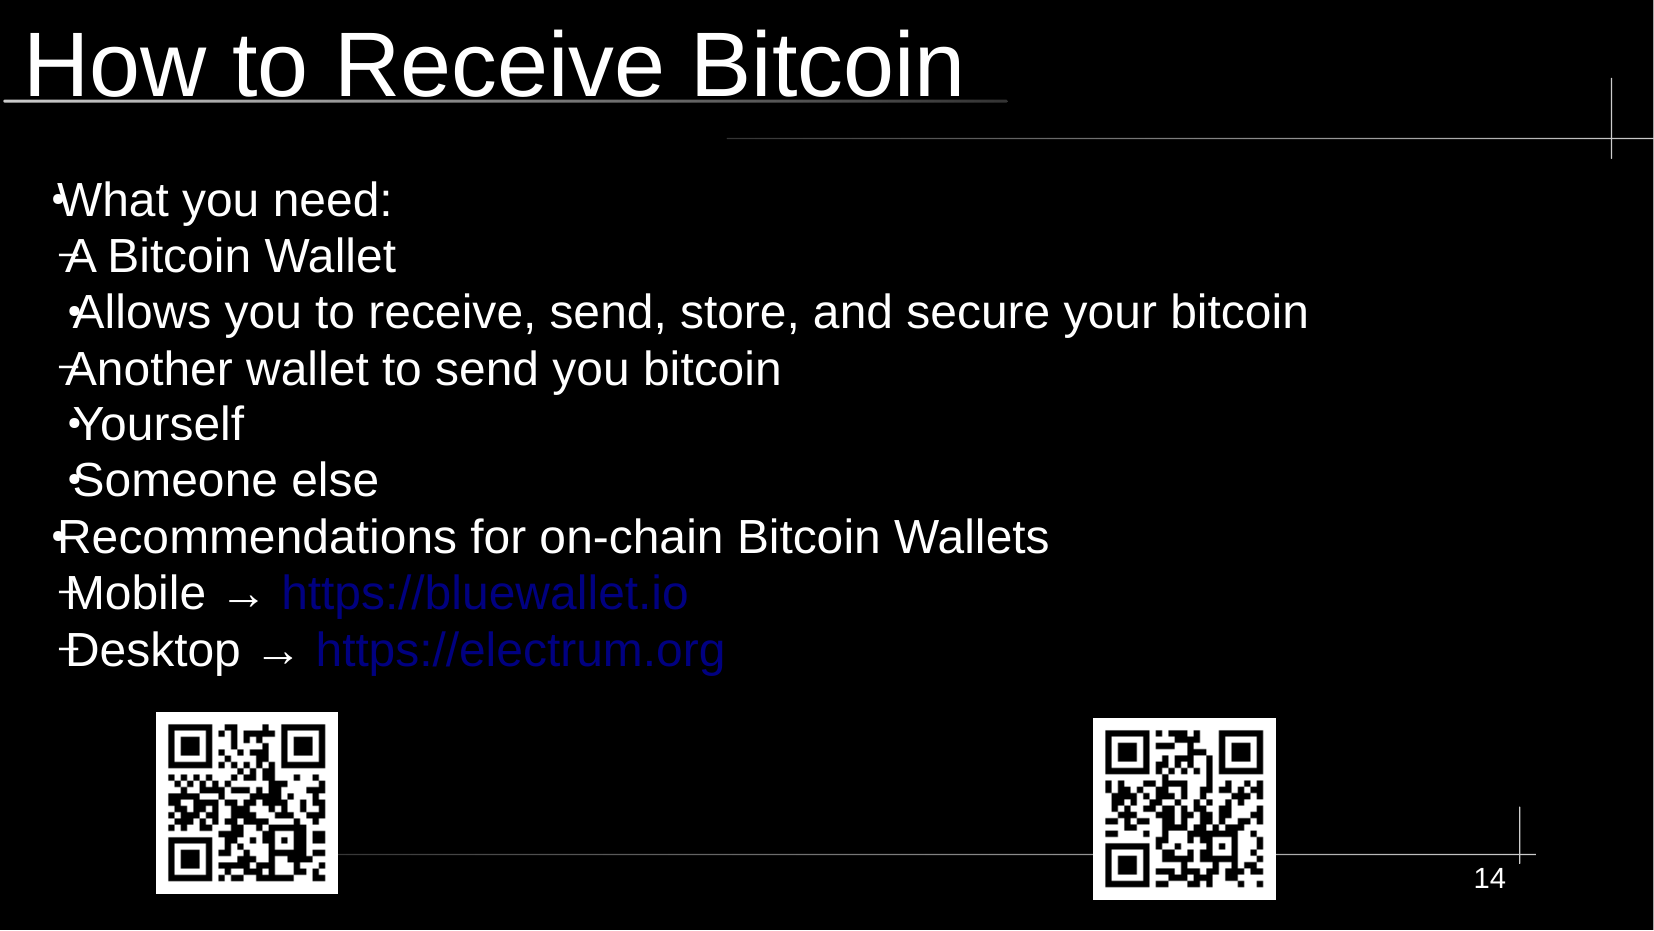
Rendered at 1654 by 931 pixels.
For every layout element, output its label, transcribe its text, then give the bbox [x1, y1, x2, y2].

picture [156, 712, 338, 894]
title How to Receive Bitcoin [23, 11, 1589, 119]
picture [1093, 718, 1276, 901]
list What you need: A Bitcoin Wallet Allows you to receive, send, store, and secure your bitcoin Another wallet to send you bitcoin Yourself Someone else Recommendations for on-chain Bitcoin Wallets Mobile → https://bluewallet.io Desktop → https://electrum.org [49, 173, 1538, 713]
